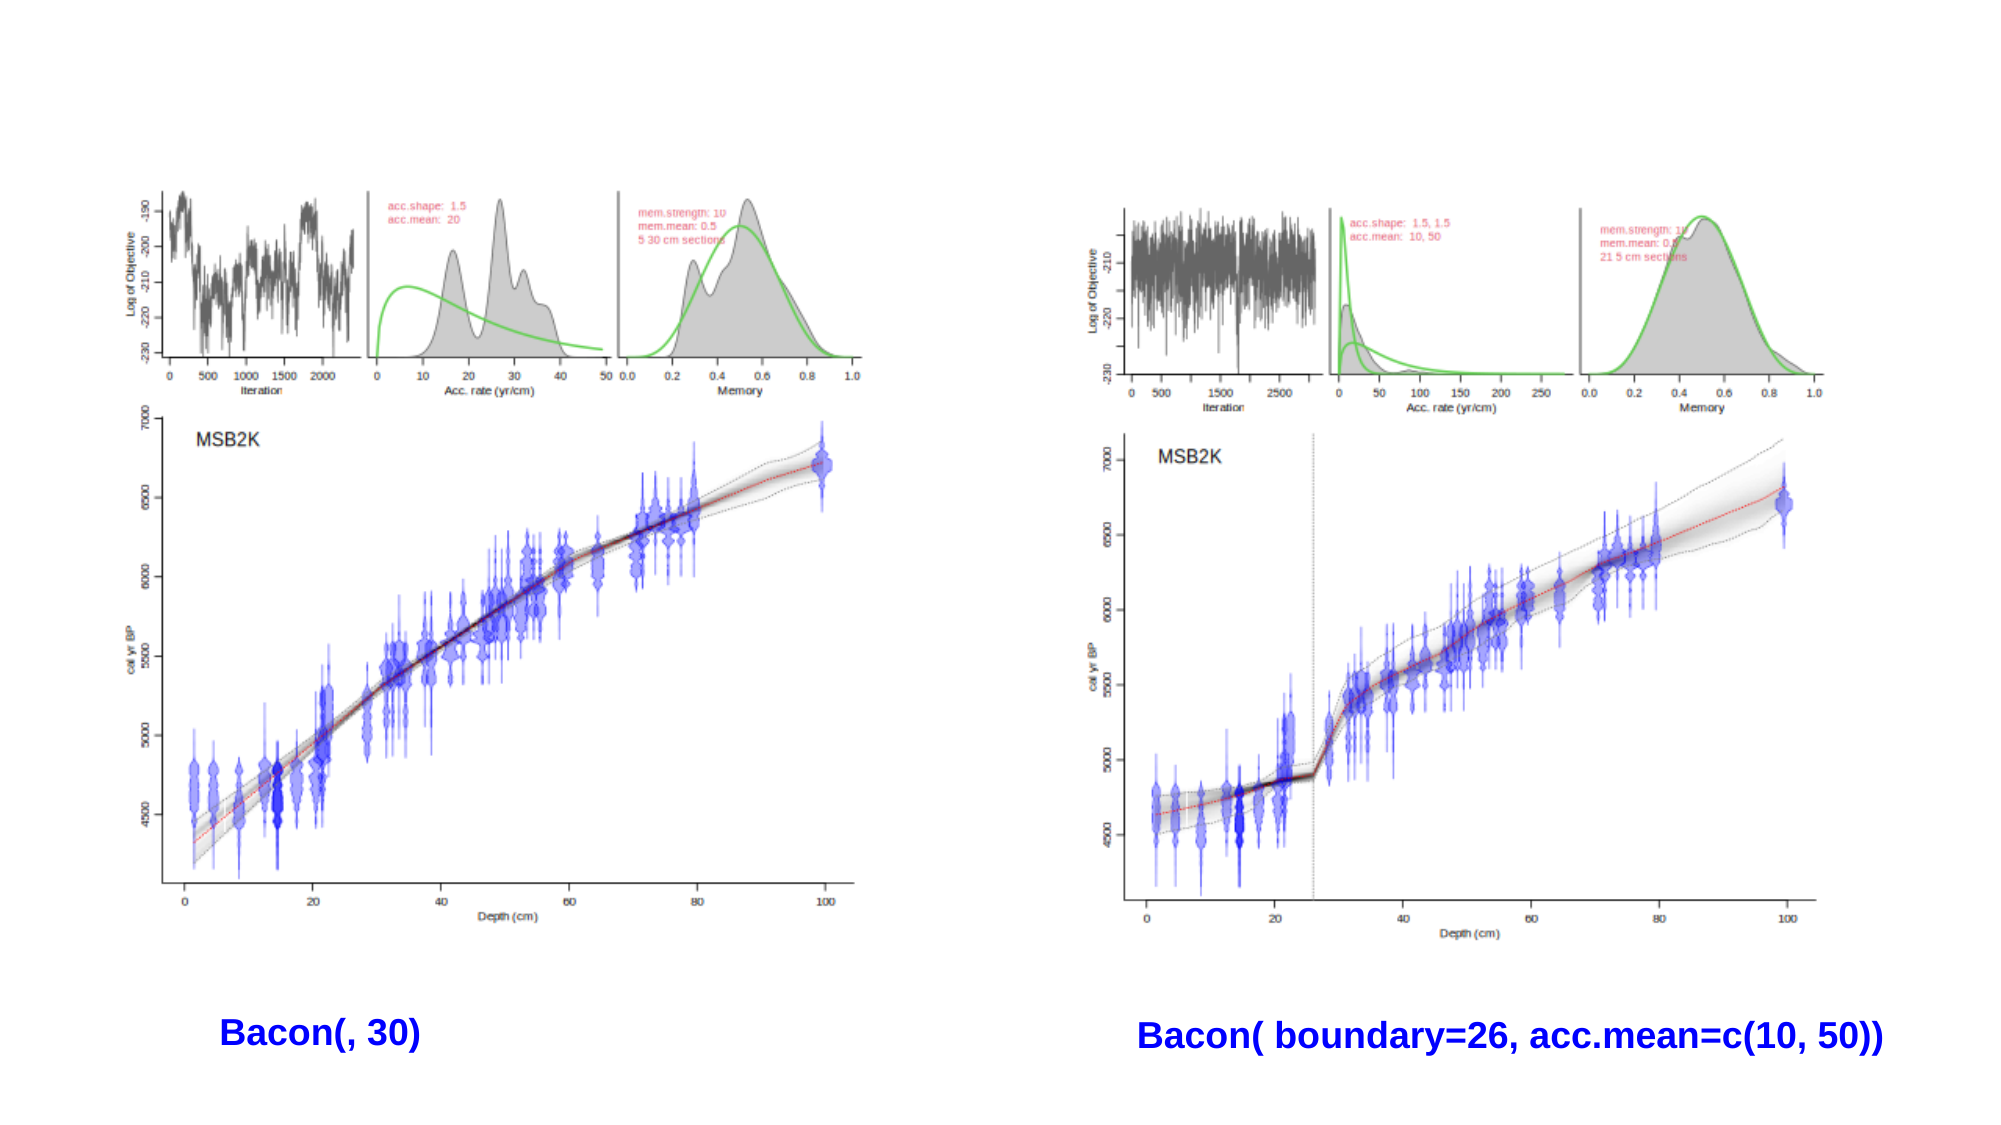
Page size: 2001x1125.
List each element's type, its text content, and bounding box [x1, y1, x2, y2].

text_box Bacon( boundary=26, acc.mean=c(10, 50)) [1122, 1006, 1900, 1064]
picture [1080, 194, 1831, 945]
picture [118, 177, 869, 928]
text_box Bacon(, 30) [204, 1003, 437, 1061]
